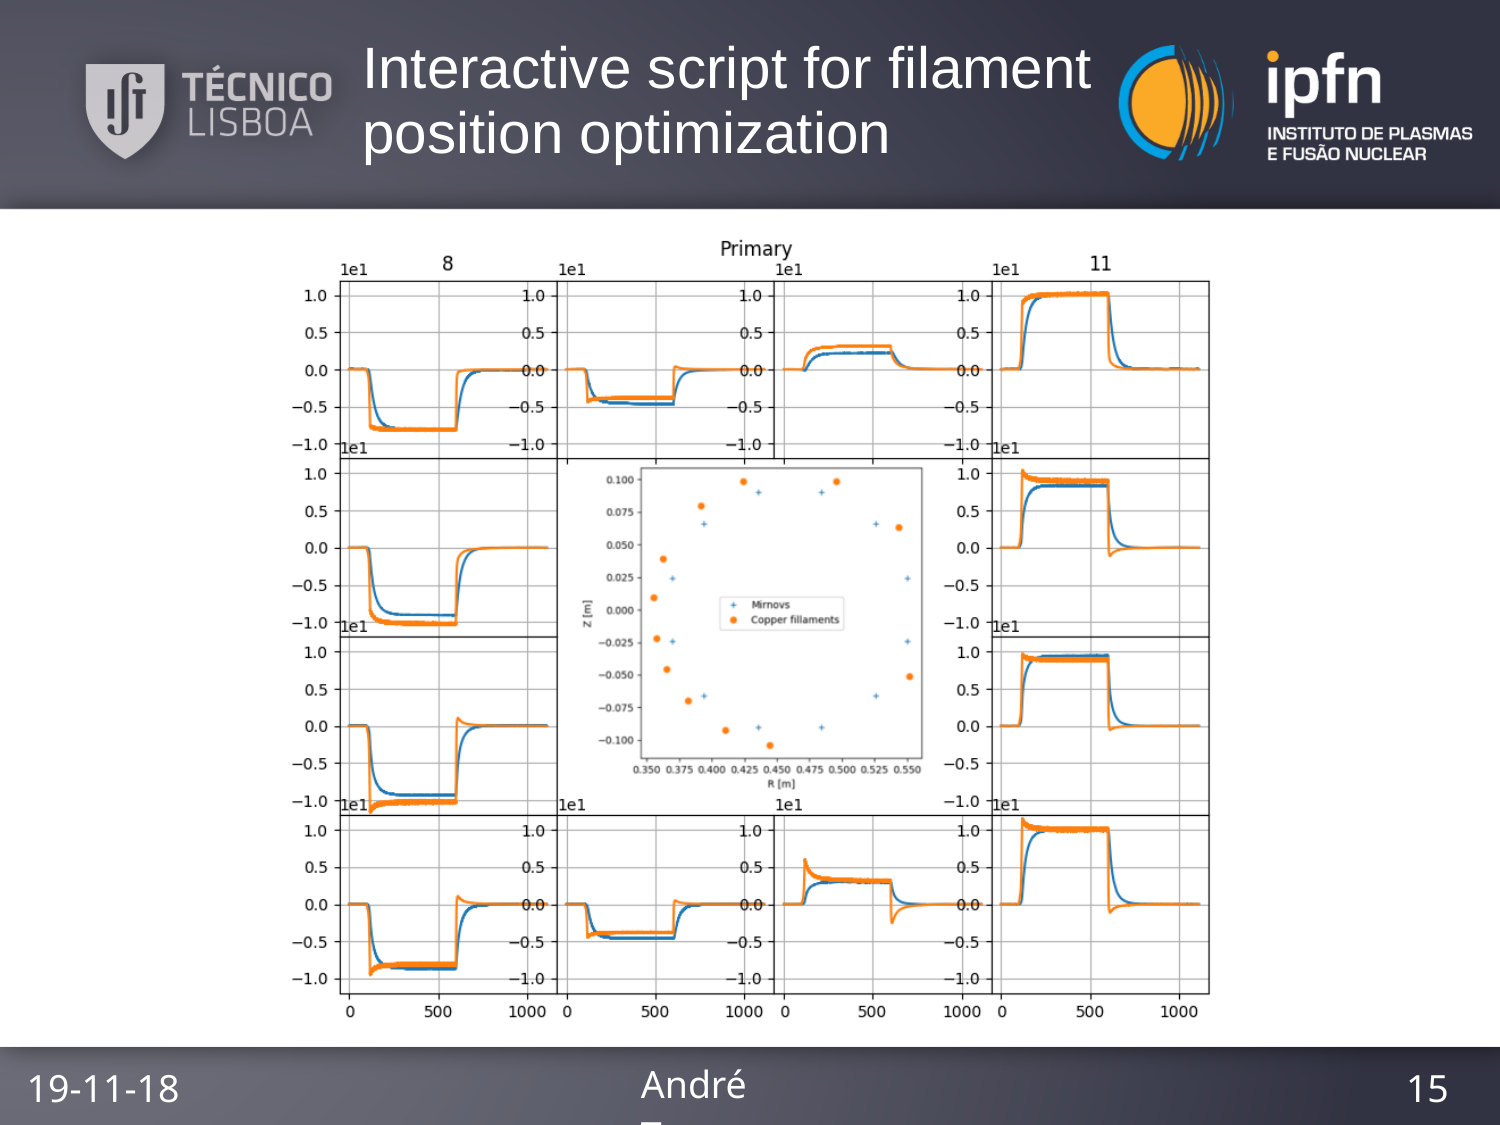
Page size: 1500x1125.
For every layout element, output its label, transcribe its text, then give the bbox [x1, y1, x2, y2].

title Interactive script for filament position optimization [362, 2, 1158, 198]
picture [0, 0, 1500, 1125]
